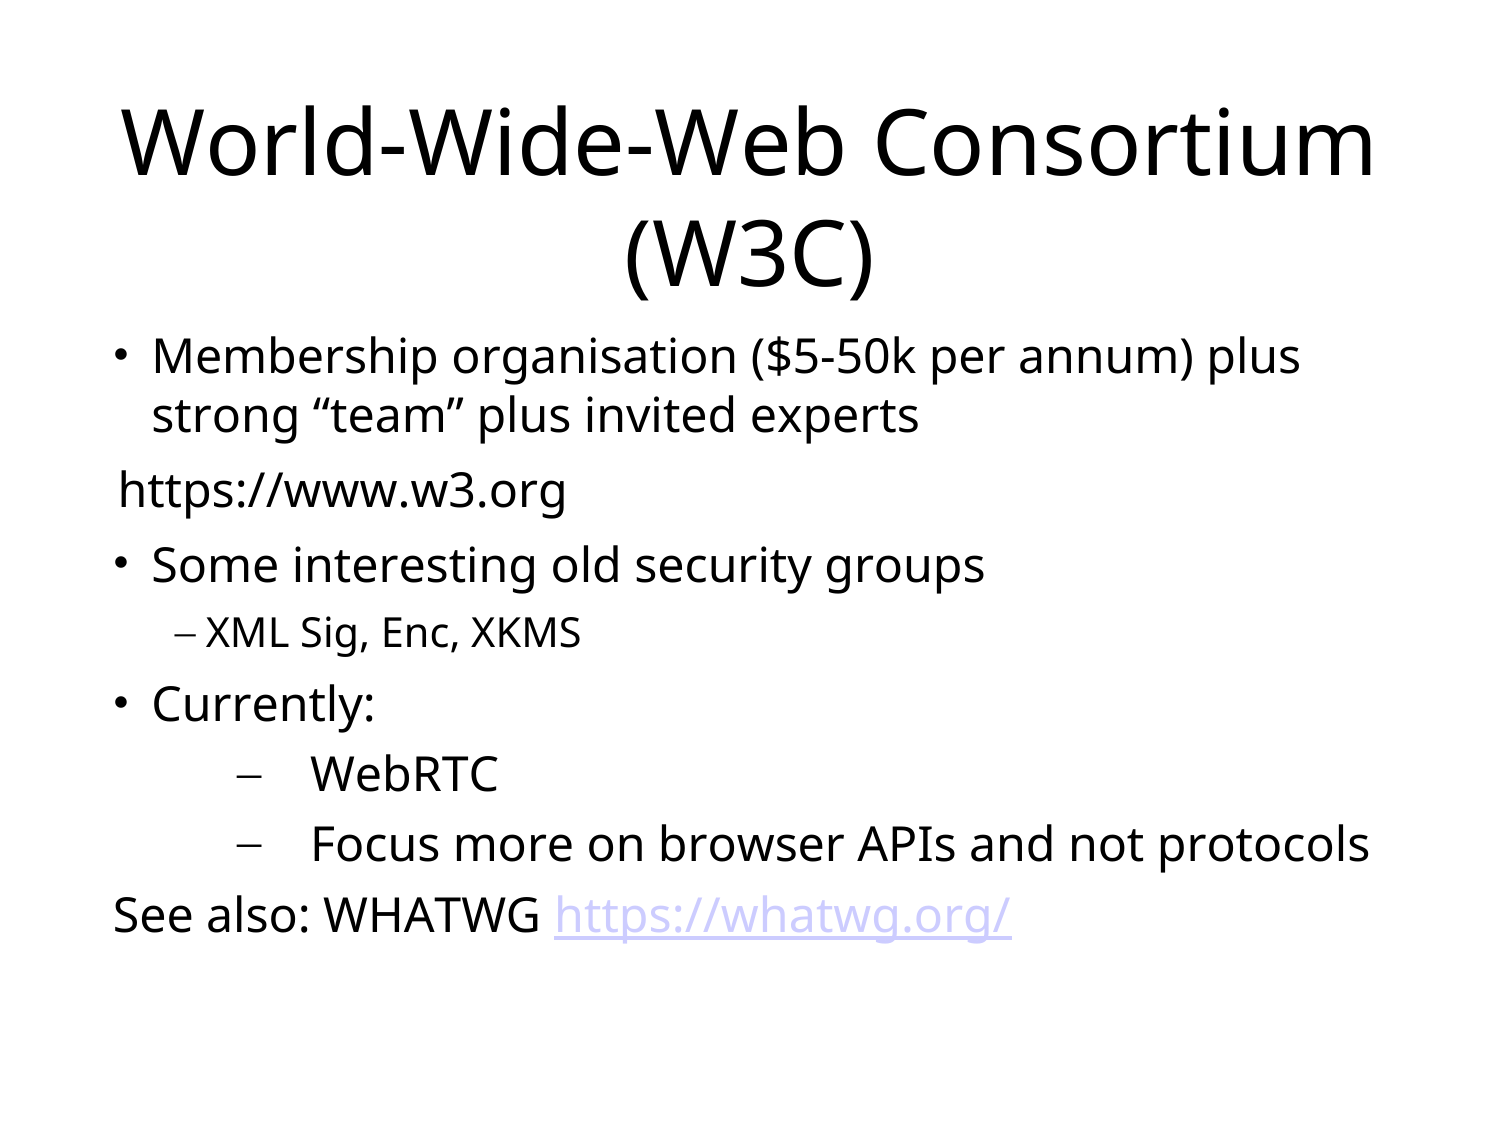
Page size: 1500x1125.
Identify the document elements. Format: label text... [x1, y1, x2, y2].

list Membership organisation ($5-50k per annum) plus strong “team” plus invited experts https://www.w3.org Some interesting old security groups XML Sig, Enc, XKMS Currently: WebRTC Focus more on browser APIs and not protocols See also: WHATWG https://whatwg.org/ [112, 324, 1388, 1000]
title World-Wide-Web Consortium (W3C) [112, 80, 1388, 308]
